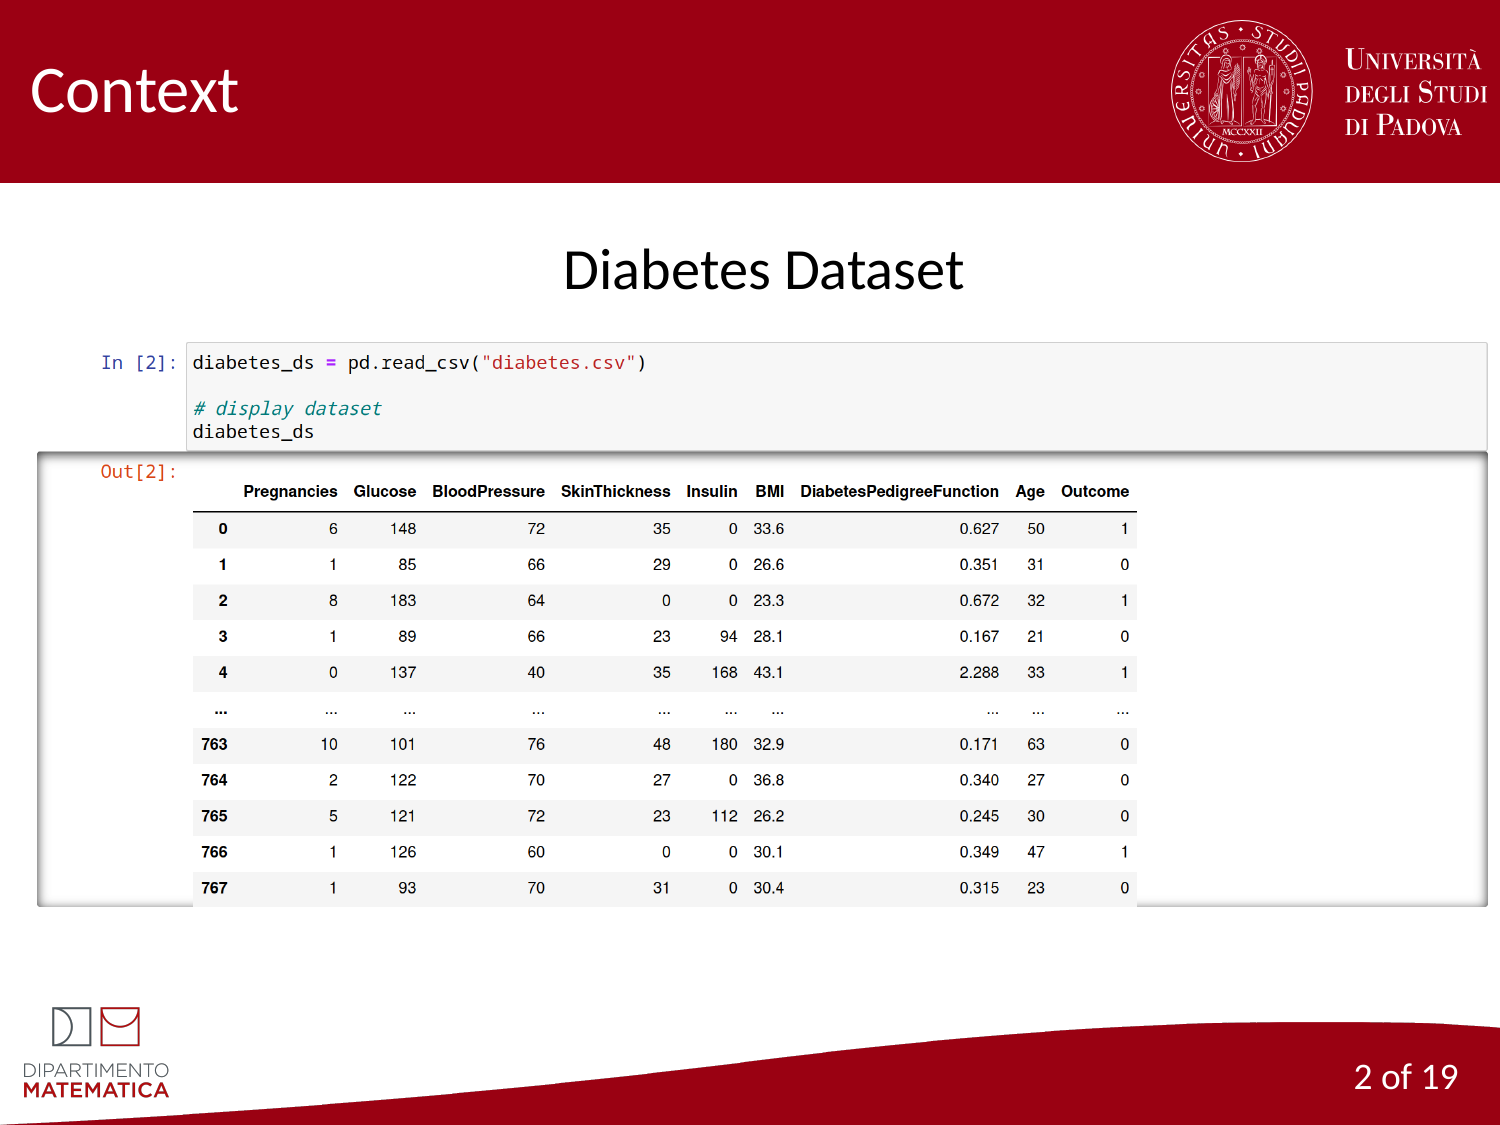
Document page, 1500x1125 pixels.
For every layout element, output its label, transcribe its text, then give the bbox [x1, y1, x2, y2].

list Diabetes Dataset [99, 231, 1359, 300]
title Context [0, 0, 1159, 183]
picture [1171, 20, 1487, 162]
picture [0, 1007, 1500, 1125]
slide_number 2 of 19 [1136, 1044, 1474, 1104]
picture [29, 332, 1494, 912]
